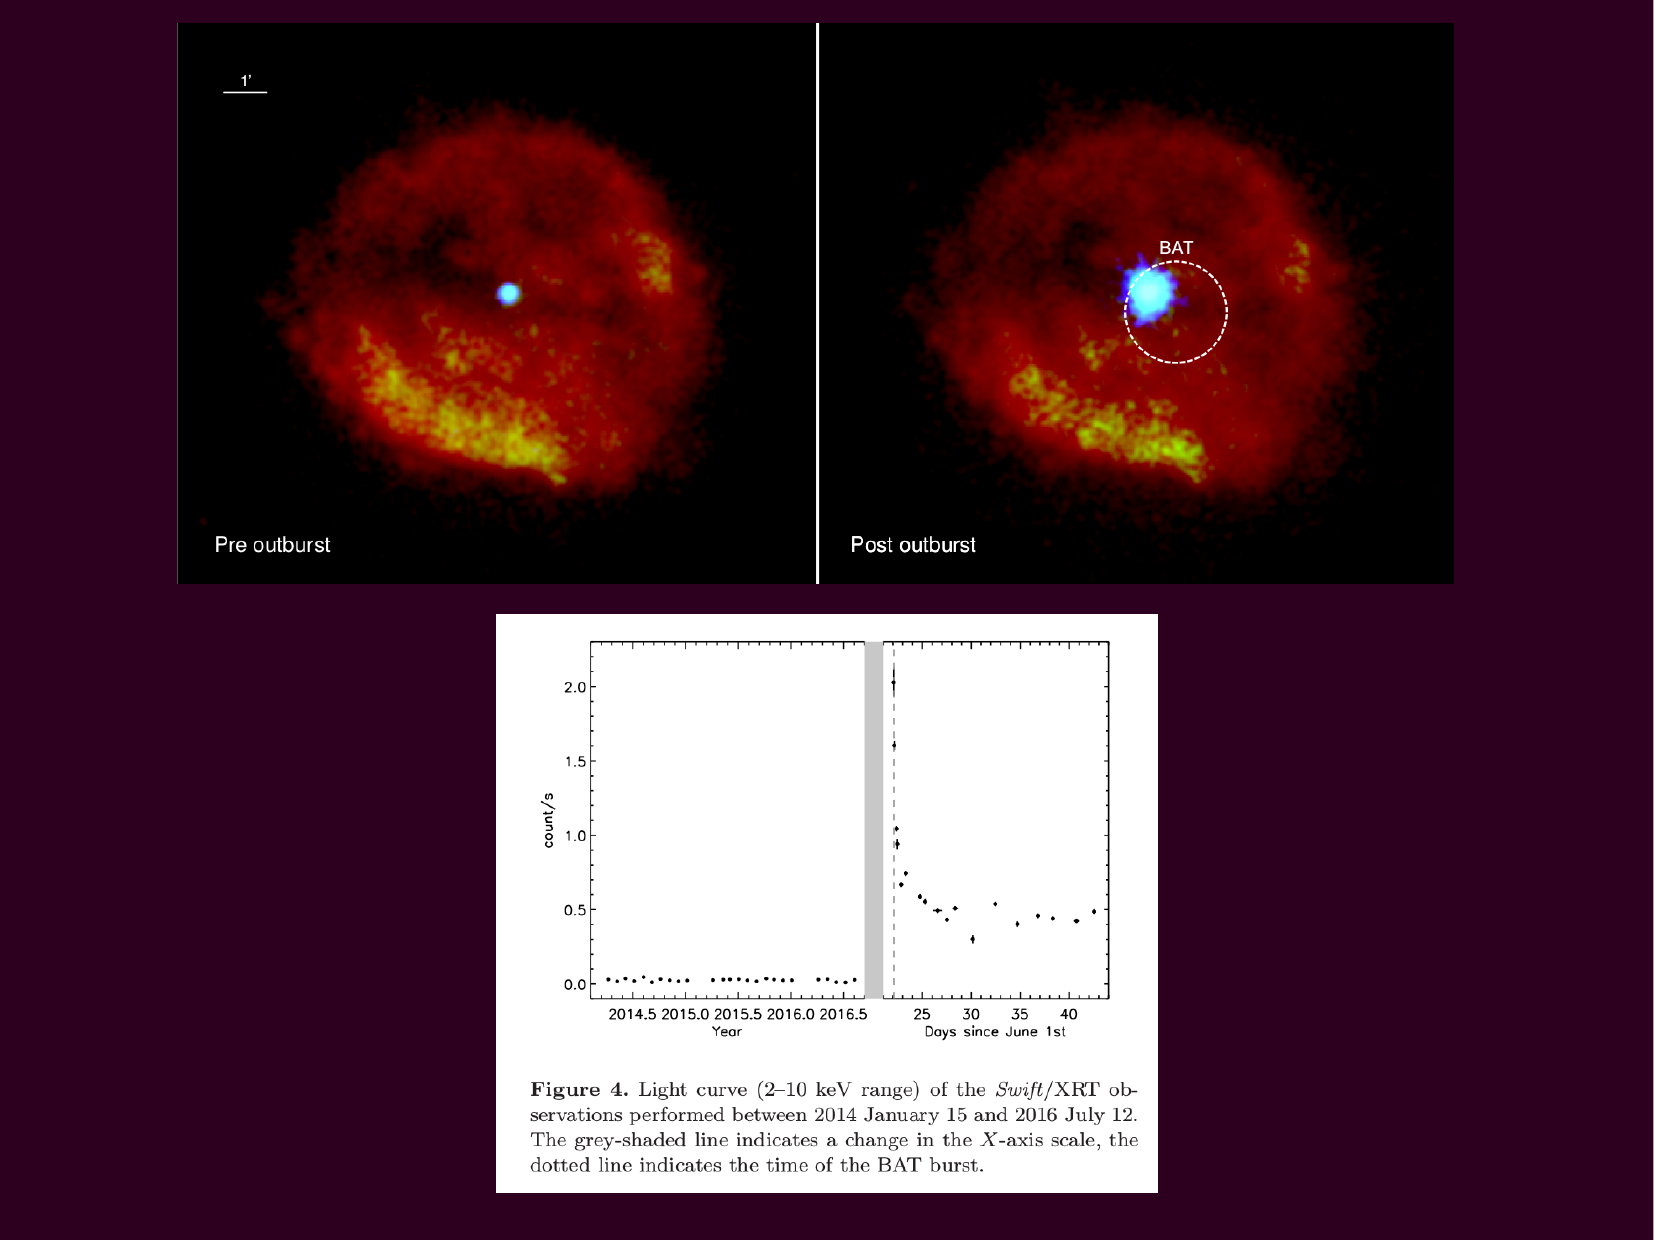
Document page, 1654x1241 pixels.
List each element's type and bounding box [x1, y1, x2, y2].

picture [177, 23, 1454, 584]
picture [496, 614, 1158, 1193]
